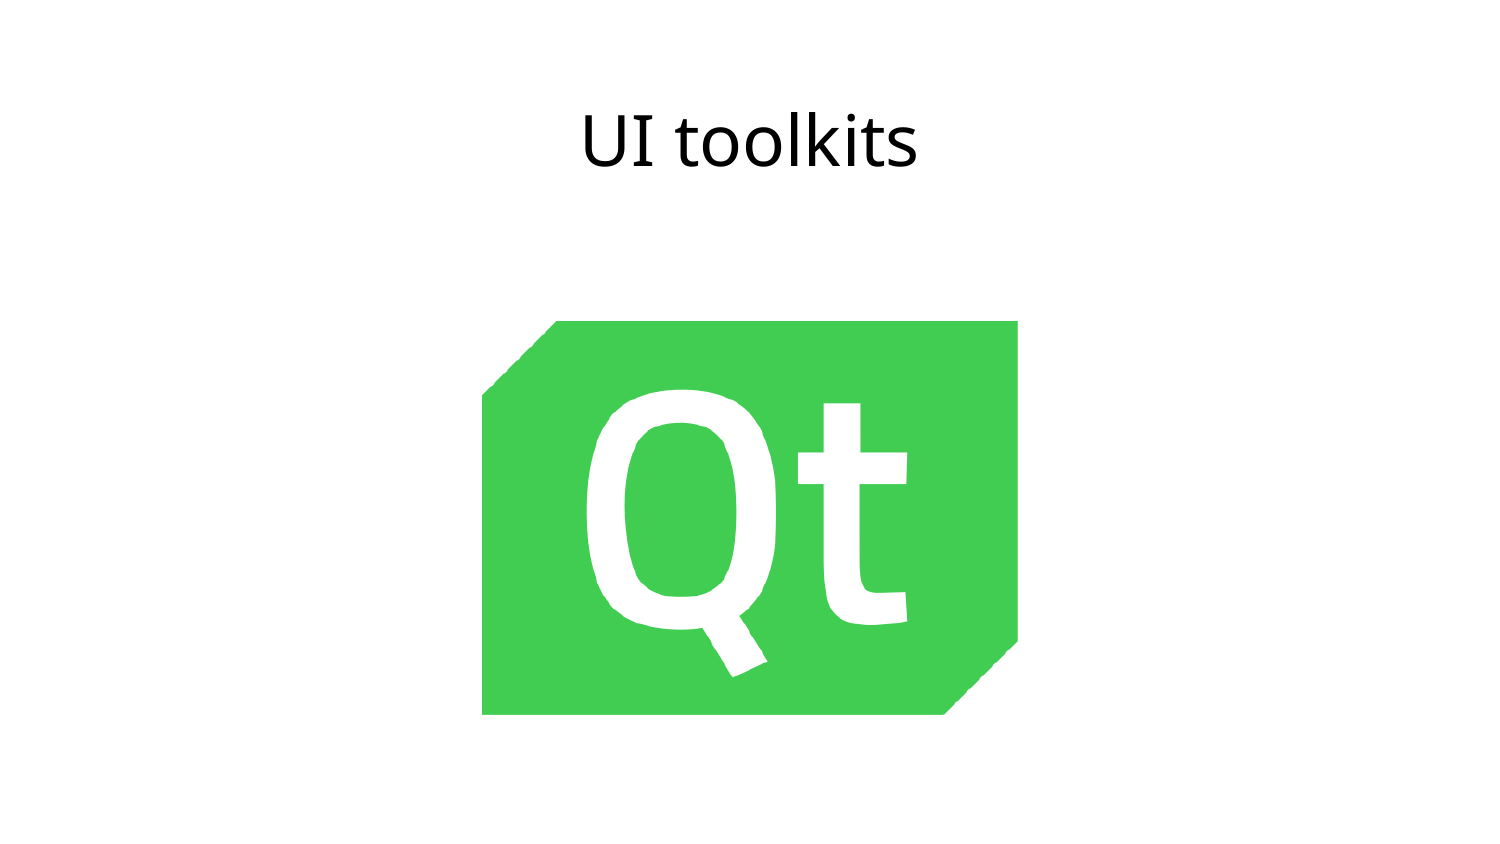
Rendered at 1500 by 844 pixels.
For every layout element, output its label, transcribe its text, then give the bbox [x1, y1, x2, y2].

picture [482, 321, 1018, 715]
title UI toolkits [75, 44, 1425, 233]
